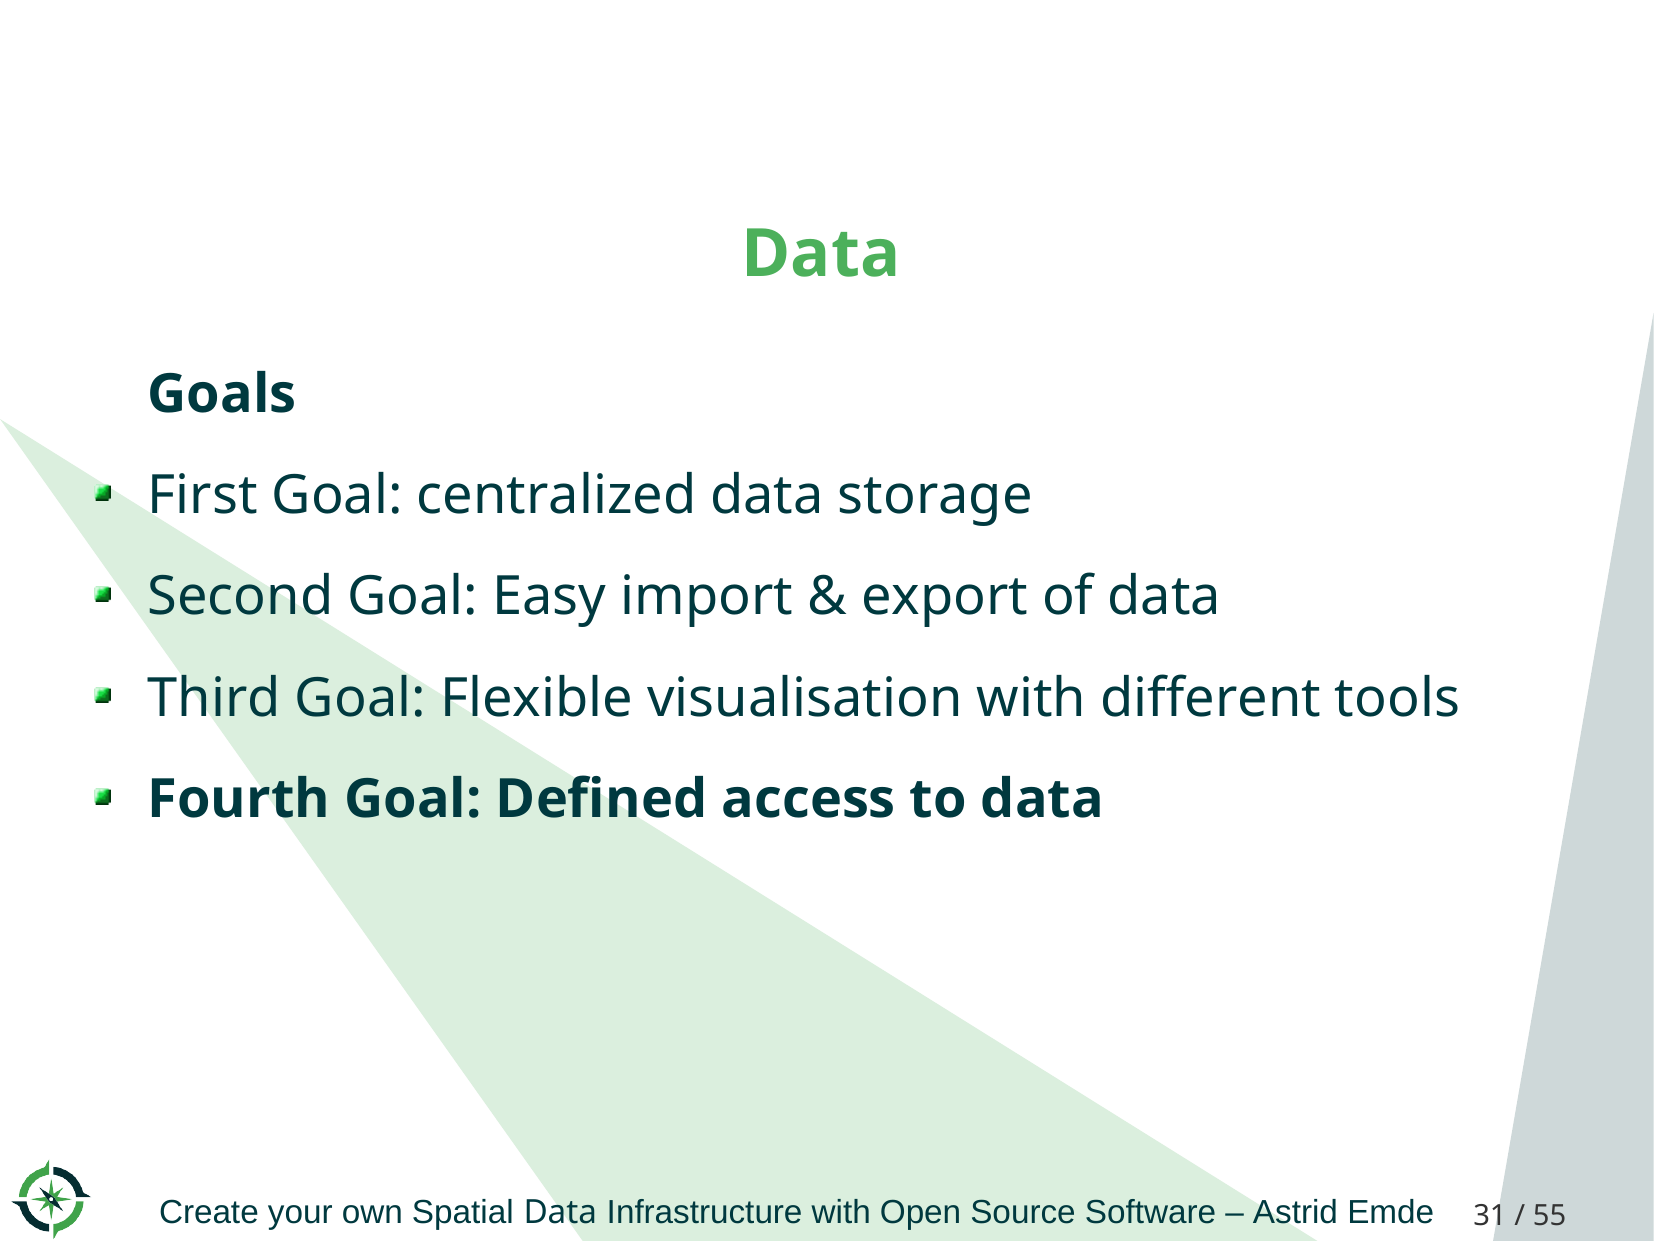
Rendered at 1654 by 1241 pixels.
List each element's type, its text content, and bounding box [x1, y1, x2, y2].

picture [10, 1158, 92, 1240]
title Data [76, 177, 1565, 325]
list Goals First Goal: centralized data storage Second Goal: Easy import & export of data Third Goal: Flexible visualisation with different tools Fourth Goal: Defined access to data [76, 354, 1565, 1205]
